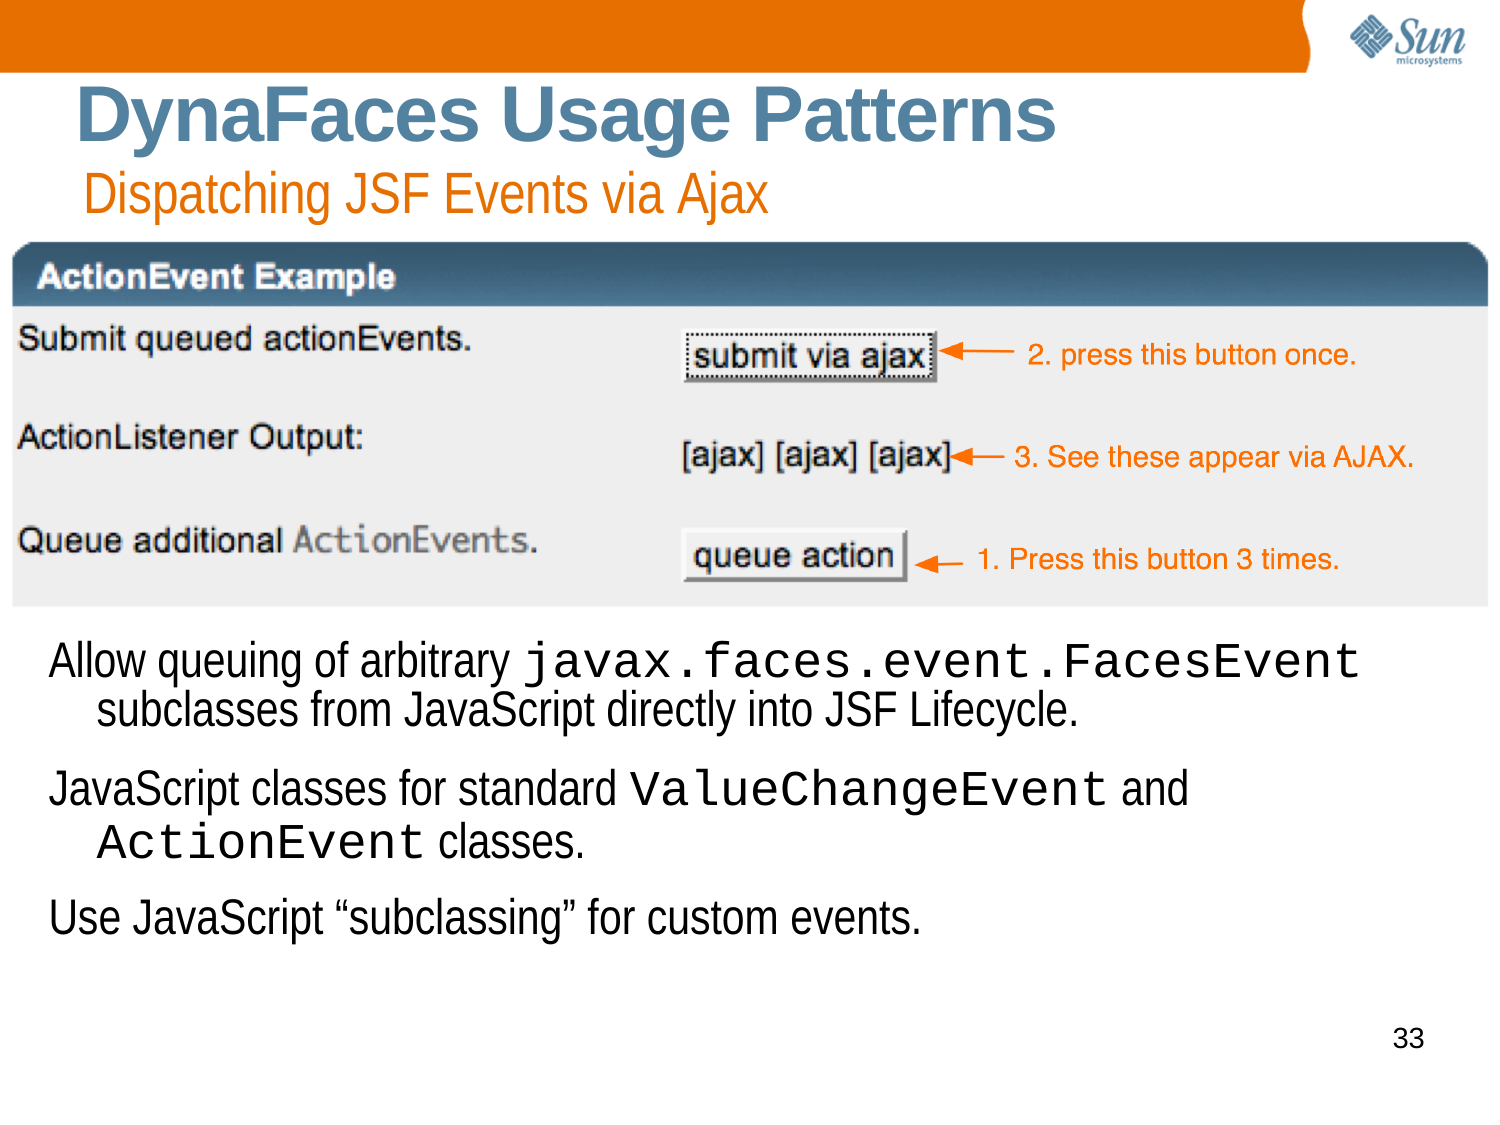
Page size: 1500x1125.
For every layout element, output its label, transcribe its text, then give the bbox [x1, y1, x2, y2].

picture [0, 227, 1500, 619]
list Allow queuing of arbitrary javax.faces.event.FacesEvent subclasses from JavaScript directly into JSF Lifecycle. JavaScript classes for standard ValueChangeEvent and ActionEvent classes. Use JavaScript “subclassing” for custom events. [29, 635, 1455, 1090]
title DynaFaces Usage Patterns [75, 77, 1437, 182]
picture [0, 0, 1500, 75]
text_box Dispatching JSF Events via Ajax [83, 168, 1351, 227]
